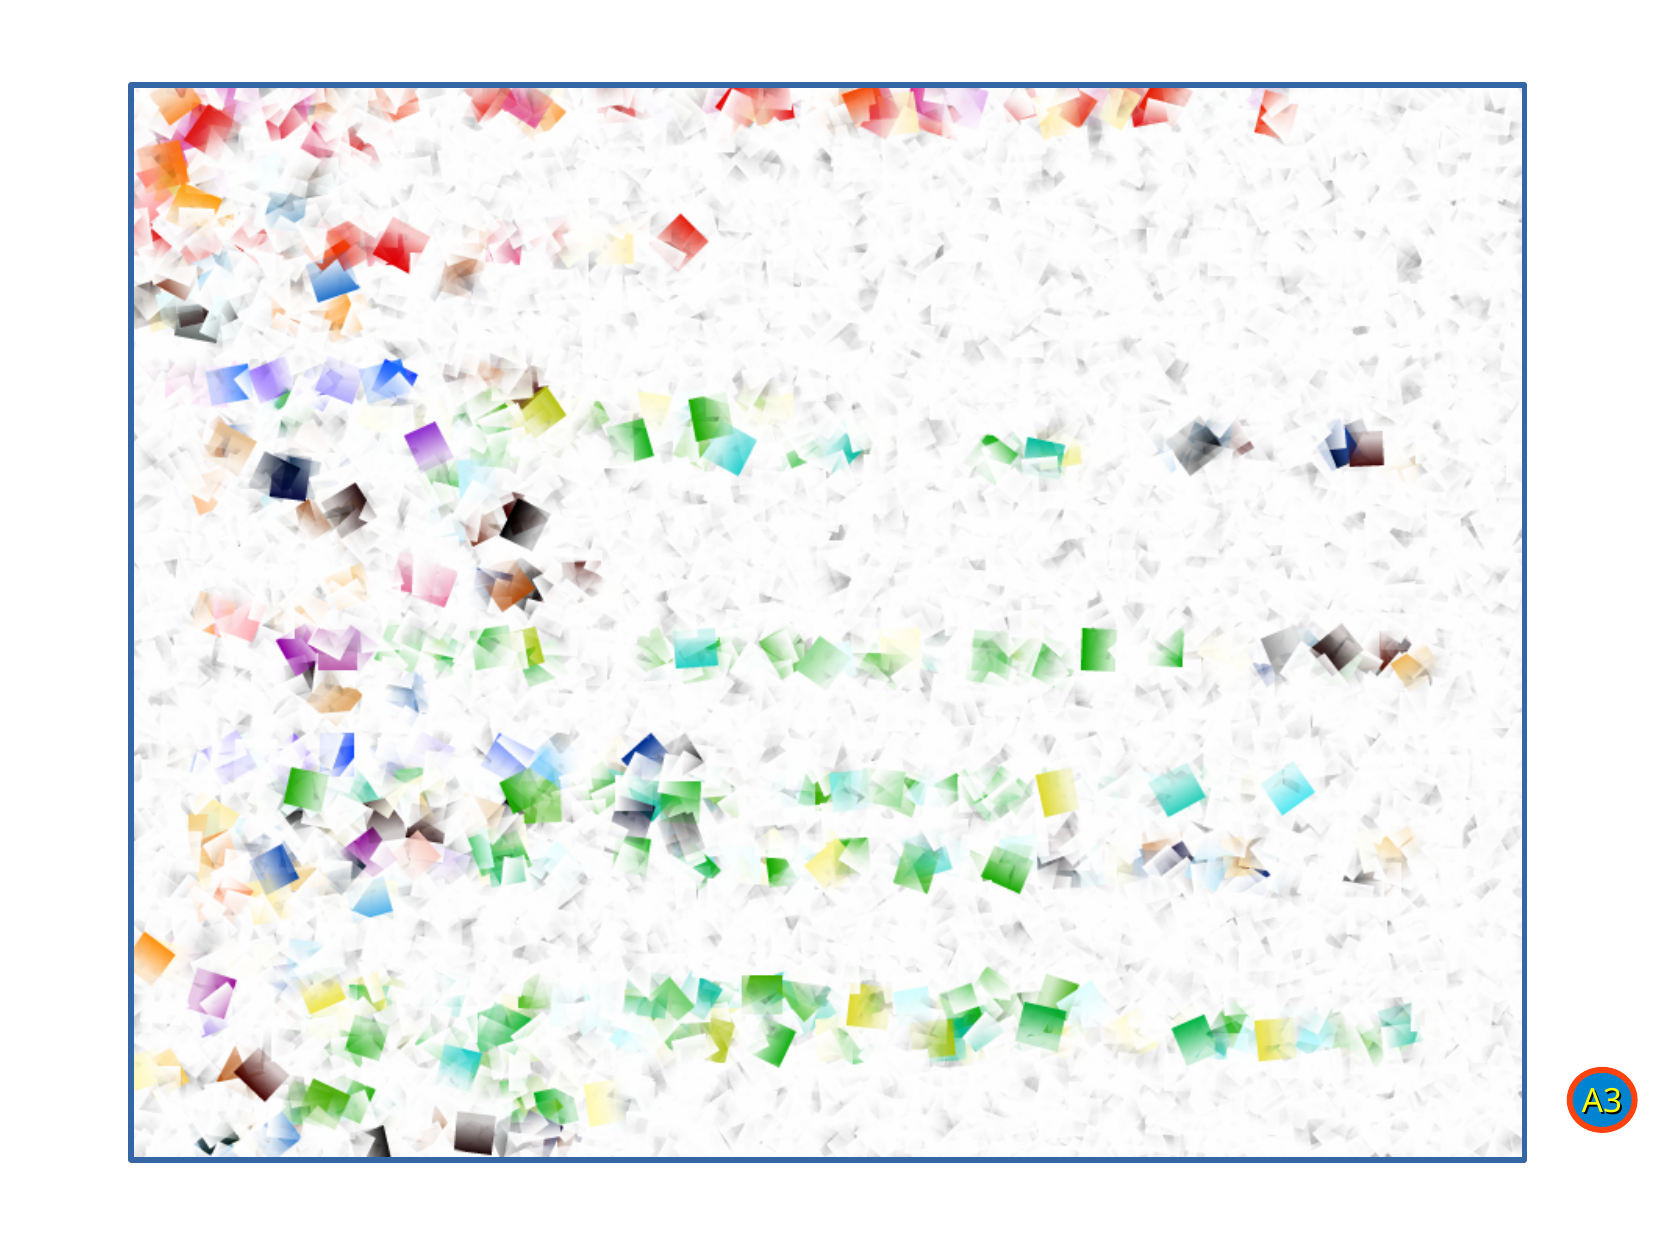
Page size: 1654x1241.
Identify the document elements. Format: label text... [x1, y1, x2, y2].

text_box A3 [1569, 1069, 1635, 1130]
picture [134, 87, 1522, 1157]
